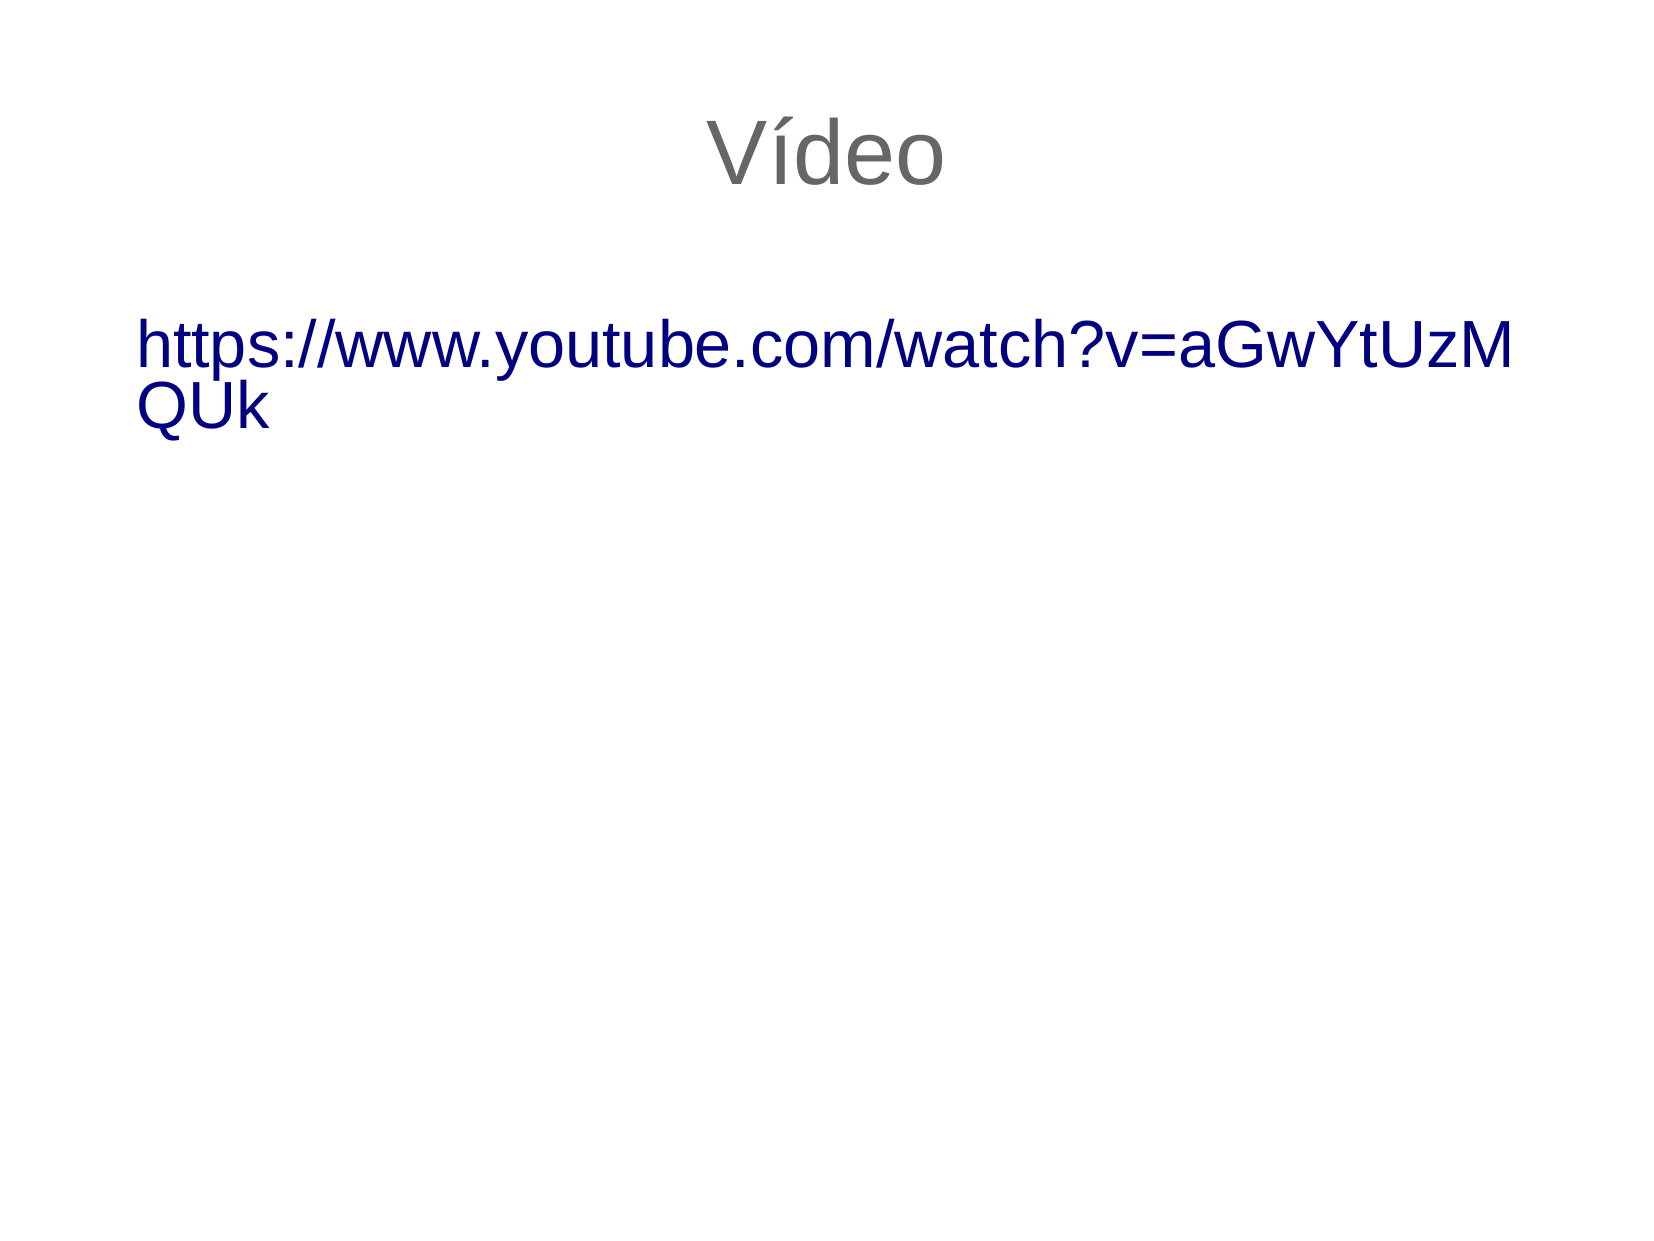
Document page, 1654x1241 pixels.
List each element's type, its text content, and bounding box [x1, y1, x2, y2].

title Vídeo [82, 49, 1571, 257]
list https://www.youtube.com/watch?v=aGwYtUzMQUk [59, 307, 1548, 1151]
